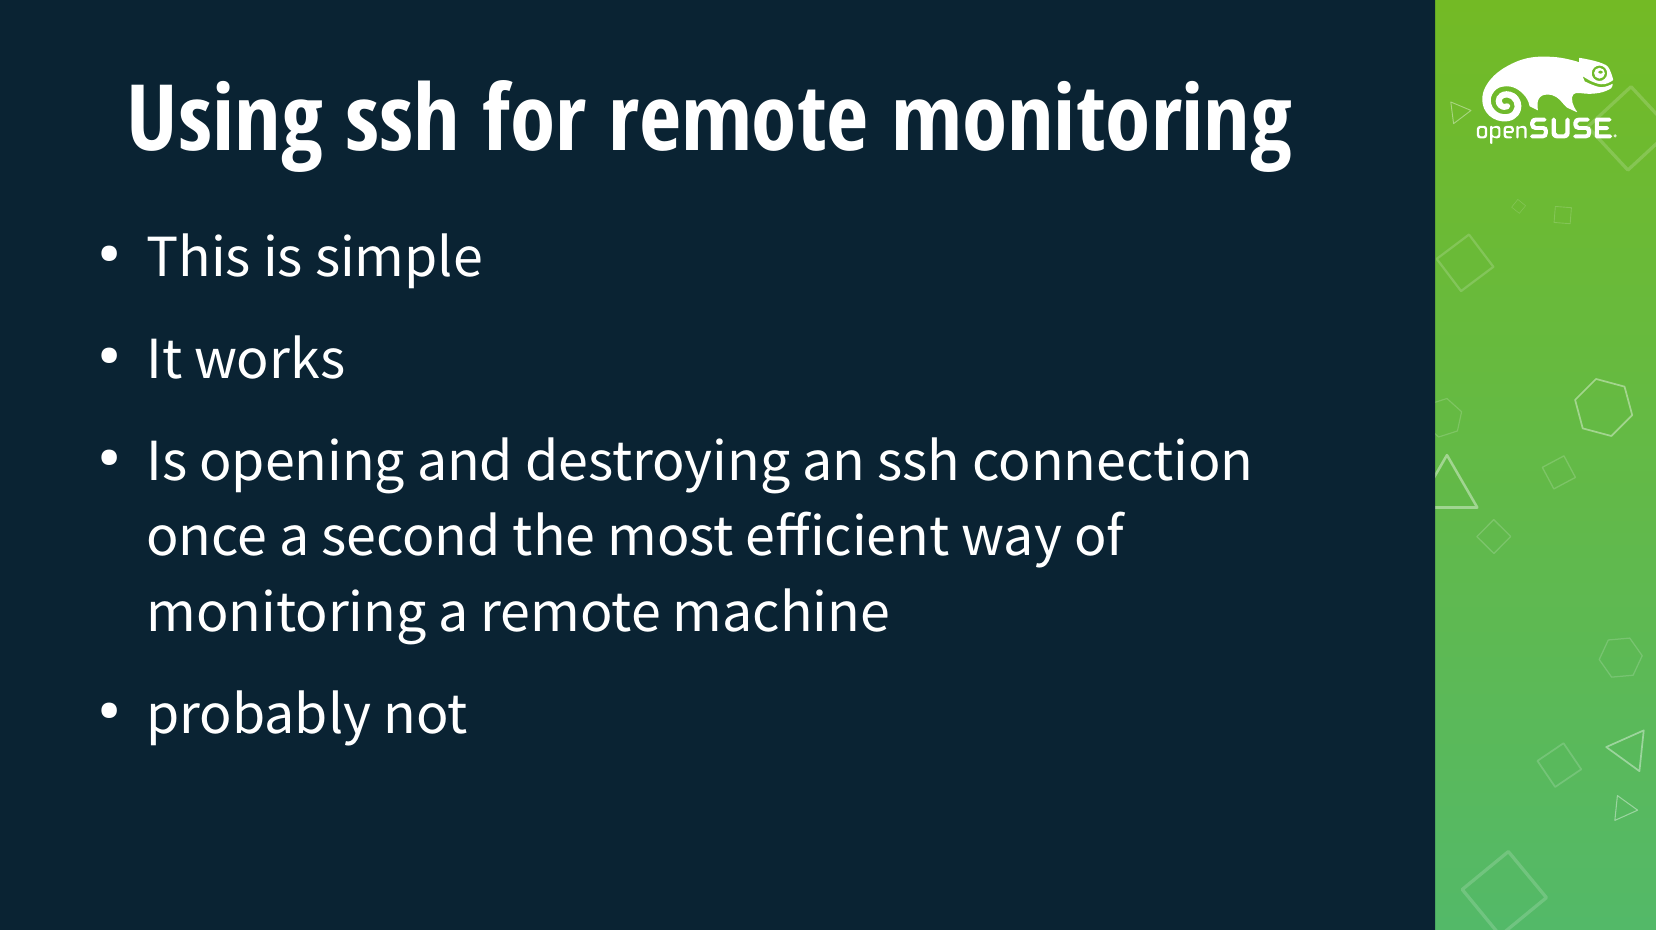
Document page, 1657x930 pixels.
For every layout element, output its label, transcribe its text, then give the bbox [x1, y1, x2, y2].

list This is simple It works Is opening and destroying an ssh connection once a second the most efficient way of monitoring a remote machine probably not [82, 217, 1338, 757]
title Using ssh for remote monitoring [82, 37, 1338, 193]
